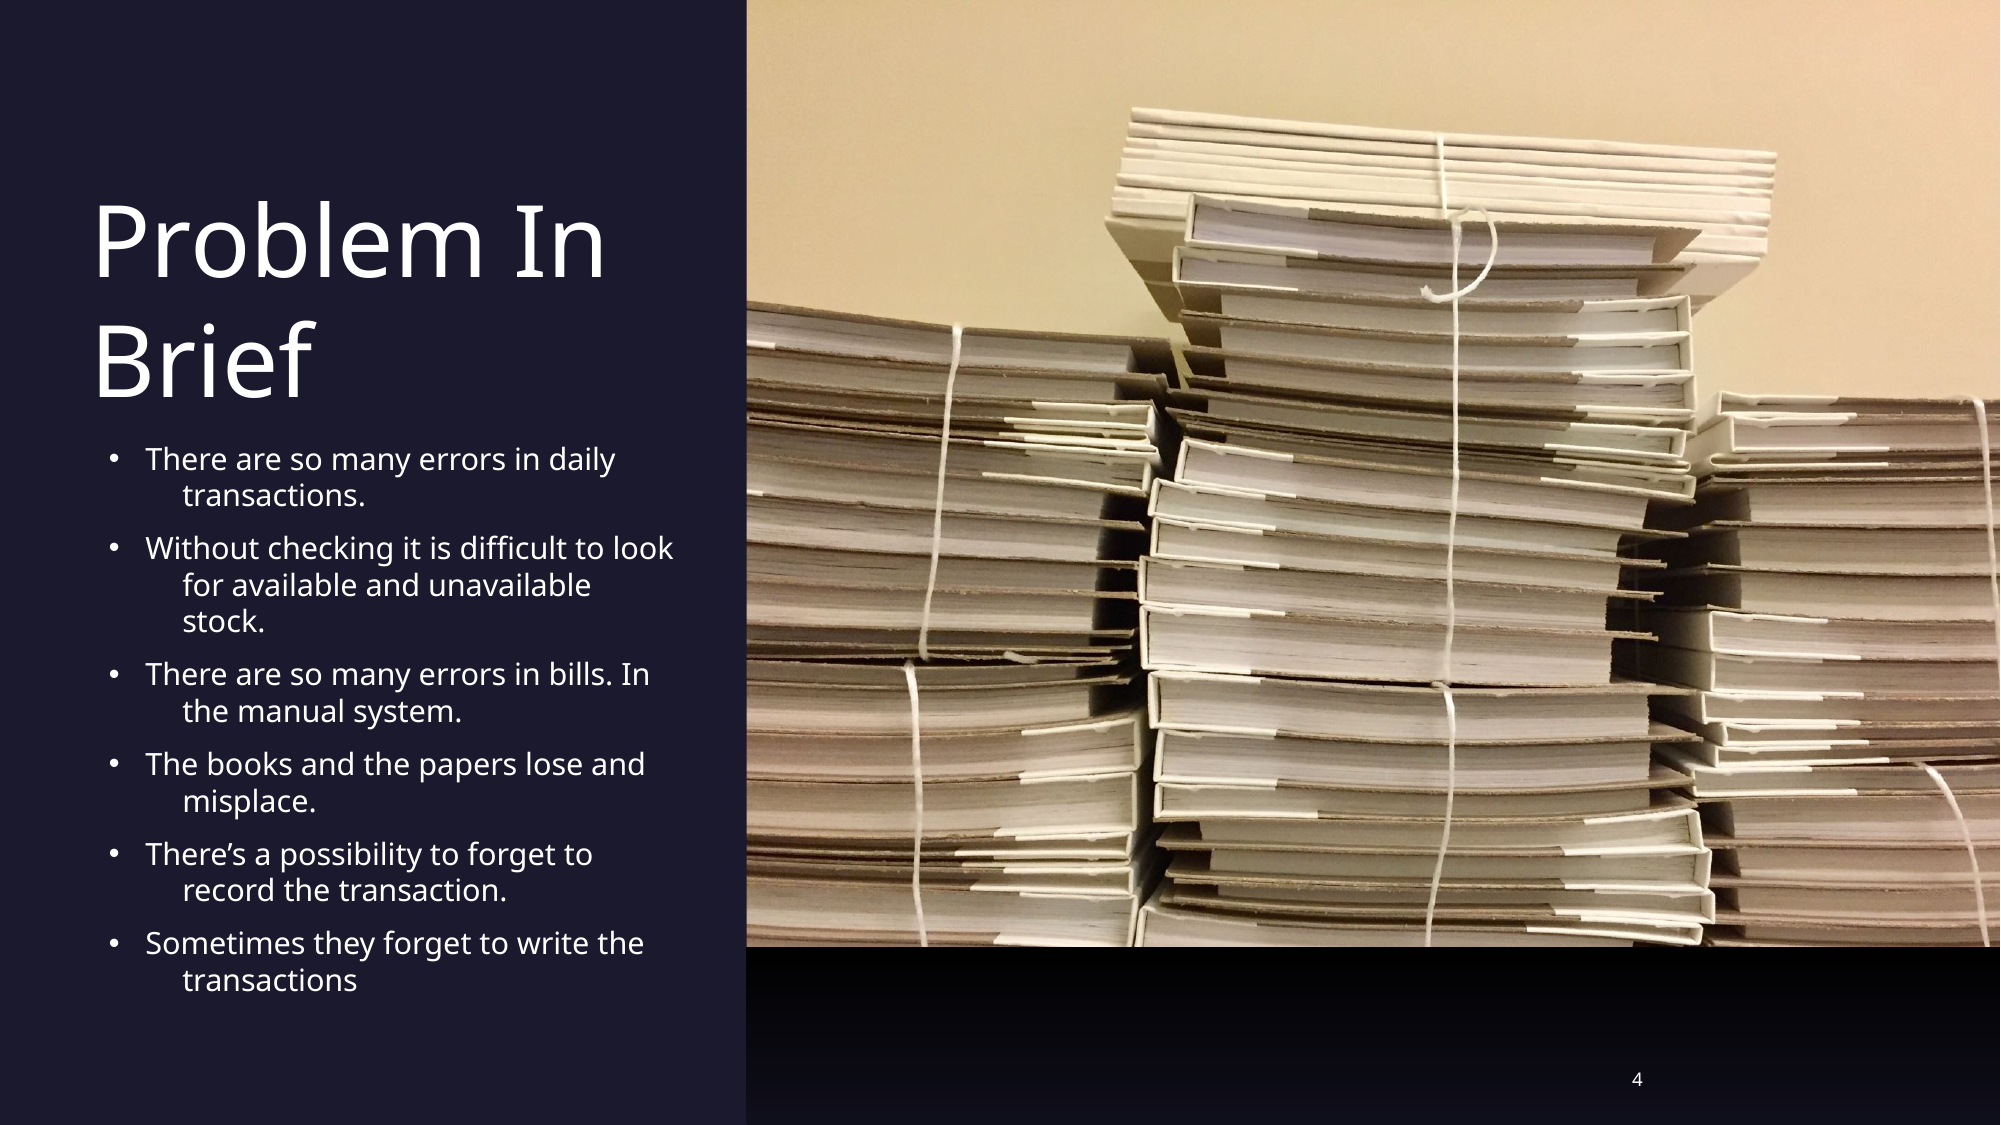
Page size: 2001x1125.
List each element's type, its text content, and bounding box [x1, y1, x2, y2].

text_box There are so many errors in daily transactions. Without checking it is difficult to look for available and unavailable stock. There are so many errors in bills. In the manual system. The books and the papers lose and misplace. There’s a possibility to forget to record the transaction. Sometimes they forget to write the transactions [90, 439, 676, 1000]
text_box [0, 0, 2000, 1125]
title Problem In Brief [90, 90, 676, 418]
picture [746, 0, 2000, 947]
